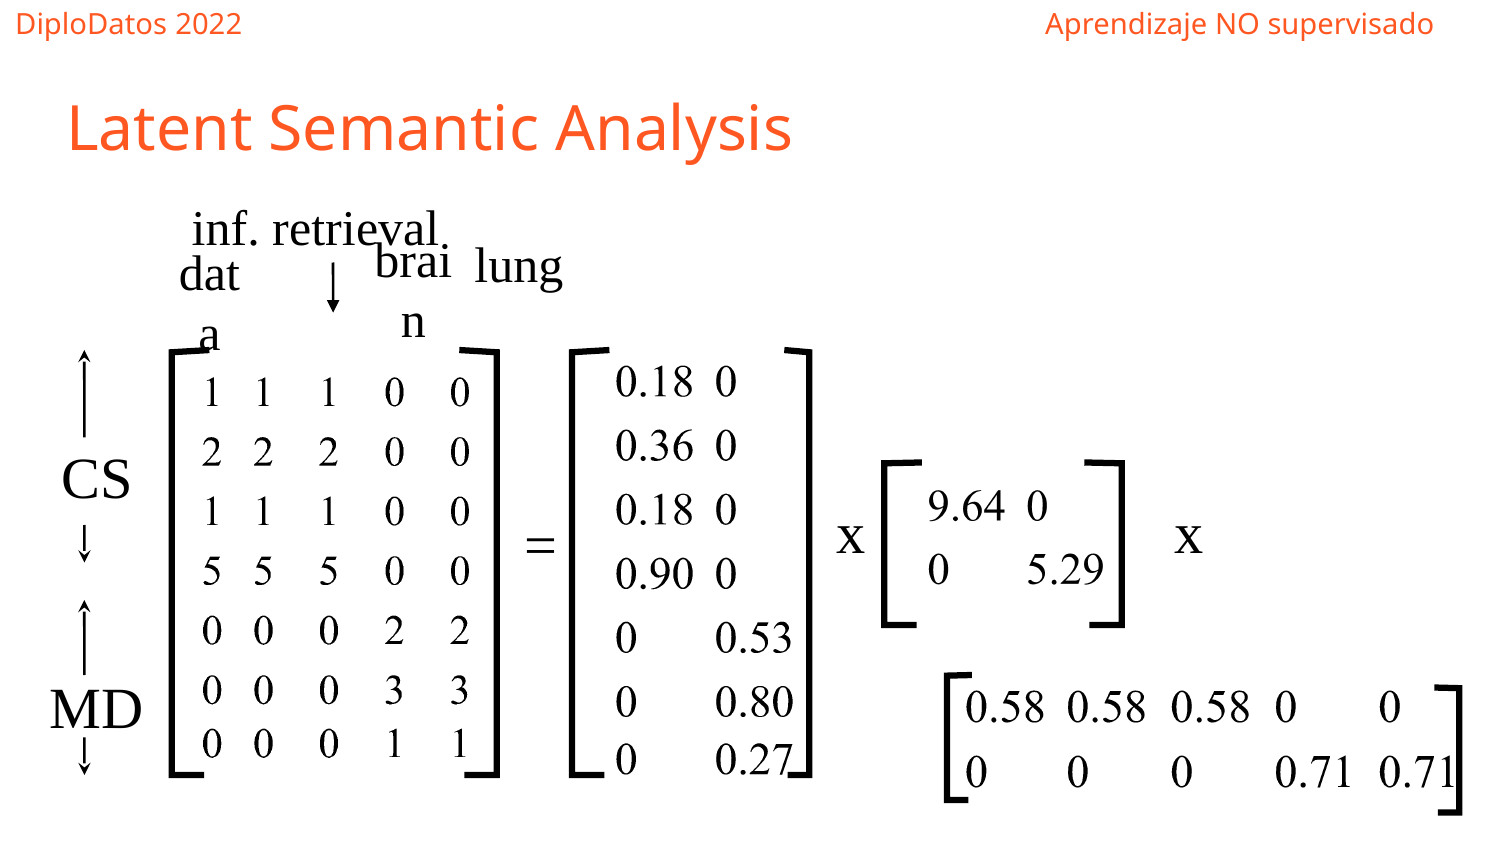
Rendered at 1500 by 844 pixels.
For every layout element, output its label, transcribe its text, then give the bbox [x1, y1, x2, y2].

text_box MD [34, 662, 159, 748]
text_box CS [46, 432, 148, 518]
title Latent Semantic Analysis [51, 72, 1449, 167]
picture [946, 674, 1475, 829]
text_box = [509, 499, 573, 586]
text_box inf. retrieval [171, 187, 460, 263]
text_box lung [459, 224, 579, 300]
text_box data [152, 262, 267, 338]
text_box x [821, 487, 882, 573]
picture [909, 474, 1110, 625]
picture [184, 362, 524, 785]
text_box brain [346, 263, 480, 325]
text_box x [1159, 487, 1219, 573]
picture [596, 349, 801, 804]
text_box brain [381, 263, 393, 275]
text_box data [184, 268, 195, 288]
